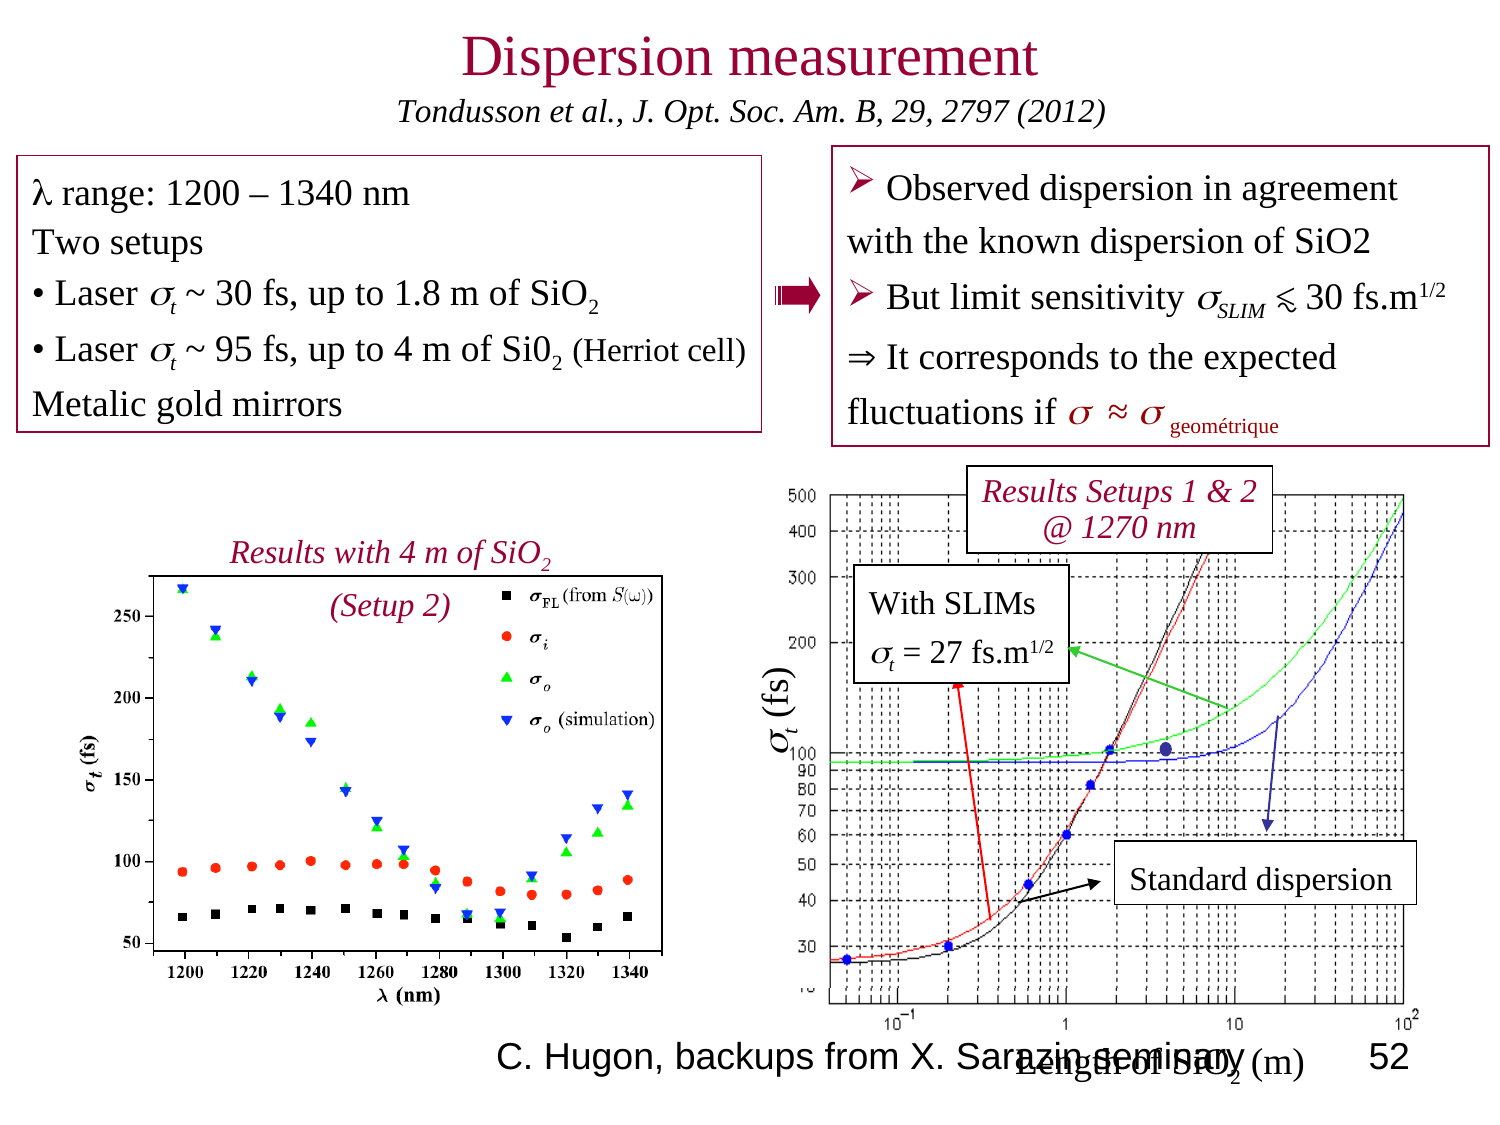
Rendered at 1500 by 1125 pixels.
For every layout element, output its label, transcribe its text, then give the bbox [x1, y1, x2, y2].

text_box Tondusson et al., J. Opt. Soc. Am. B, 29, 2797 (2012) [381, 73, 1131, 138]
text_box With SLIMs t = 27 fs.m1/2 [854, 565, 1069, 684]
text_box  range: 1200 – 1340 nm Two setups Laser t ~ 30 fs, up to 1.8 m of SiO2 Laser t ~ 95 fs, up to 4 m of Si02 (Herriot cell) Metalic gold mirrors [17, 155, 762, 433]
text_box Results with 4 m of SiO2 (Setup 2) [214, 513, 566, 632]
picture [775, 483, 1427, 1040]
text_box t (fs) [732, 651, 810, 772]
text_box Dispersion measurement [473, 39, 495, 73]
text_box Results Setups 1 & 2 @ 1270 nm [967, 465, 1273, 554]
picture [63, 559, 668, 1019]
text_box Length of SiO2 (m) [1000, 1040, 1321, 1097]
text_box ~ [1253, 259, 1327, 344]
text_box [1159, 741, 1172, 757]
text_box Observed dispersion in agreement with the known dispersion of SiO2 But limit sensitivity SLIM < 30 fs.m1/2  It corresponds to the expected fluctuations if  ≈  geométrique [832, 145, 1490, 446]
text_box [782, 276, 821, 315]
text_box Dispersion measurement [446, 0, 1054, 73]
text_box Standard dispersion [1114, 840, 1417, 905]
